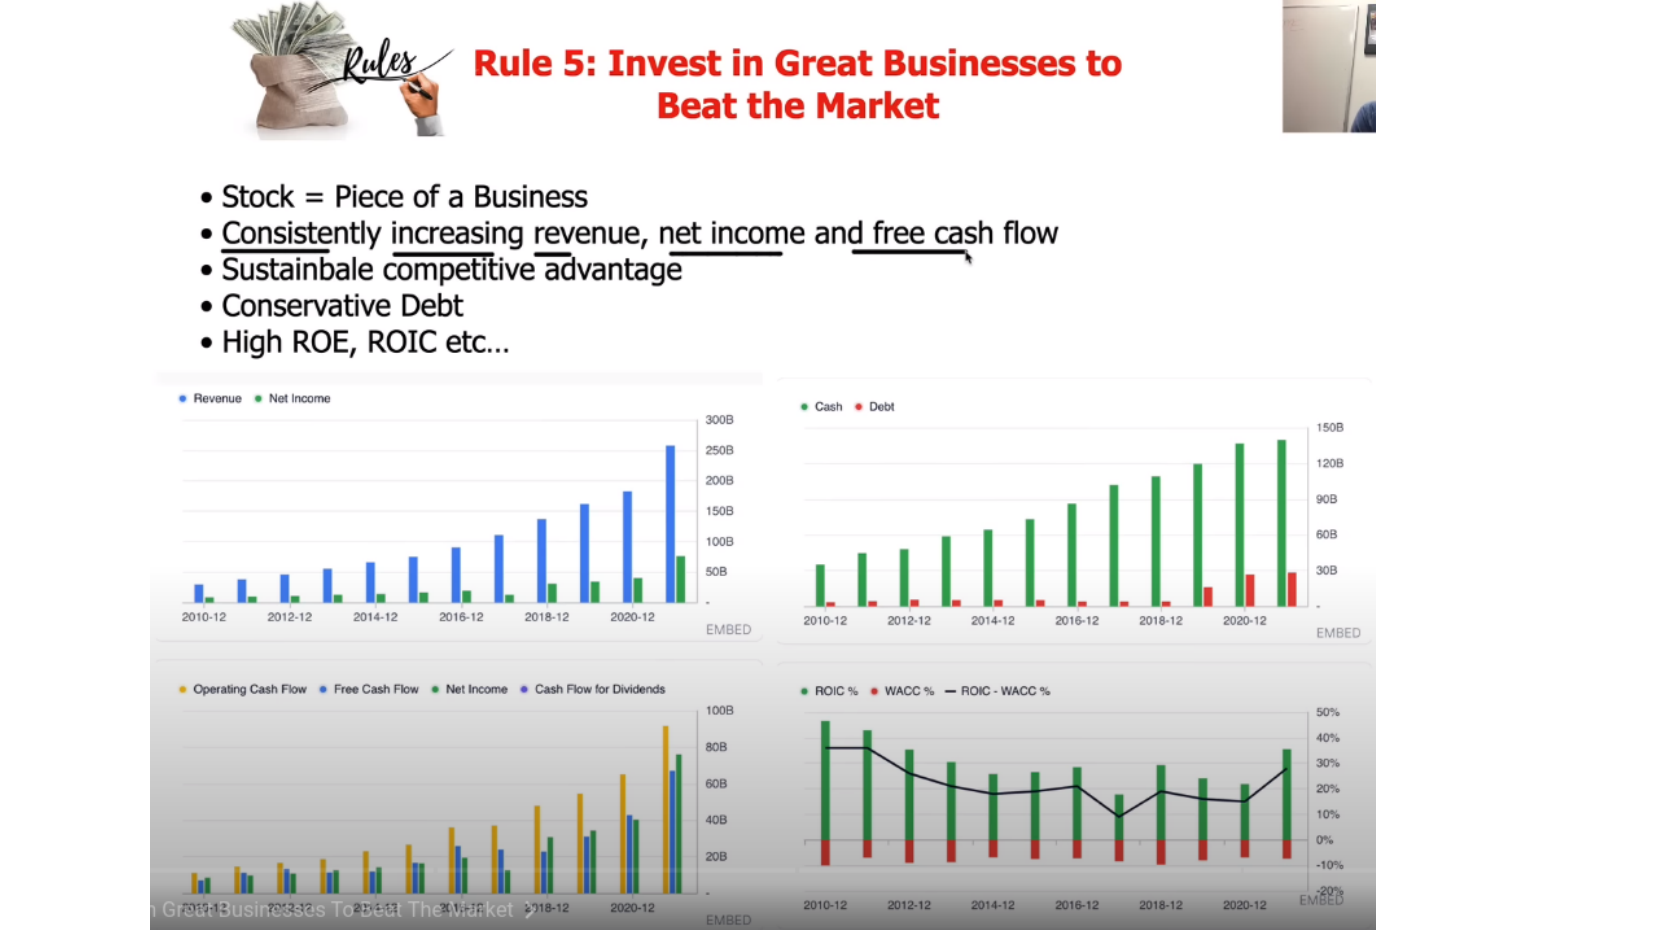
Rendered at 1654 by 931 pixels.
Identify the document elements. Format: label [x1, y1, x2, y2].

picture [150, 0, 1376, 930]
